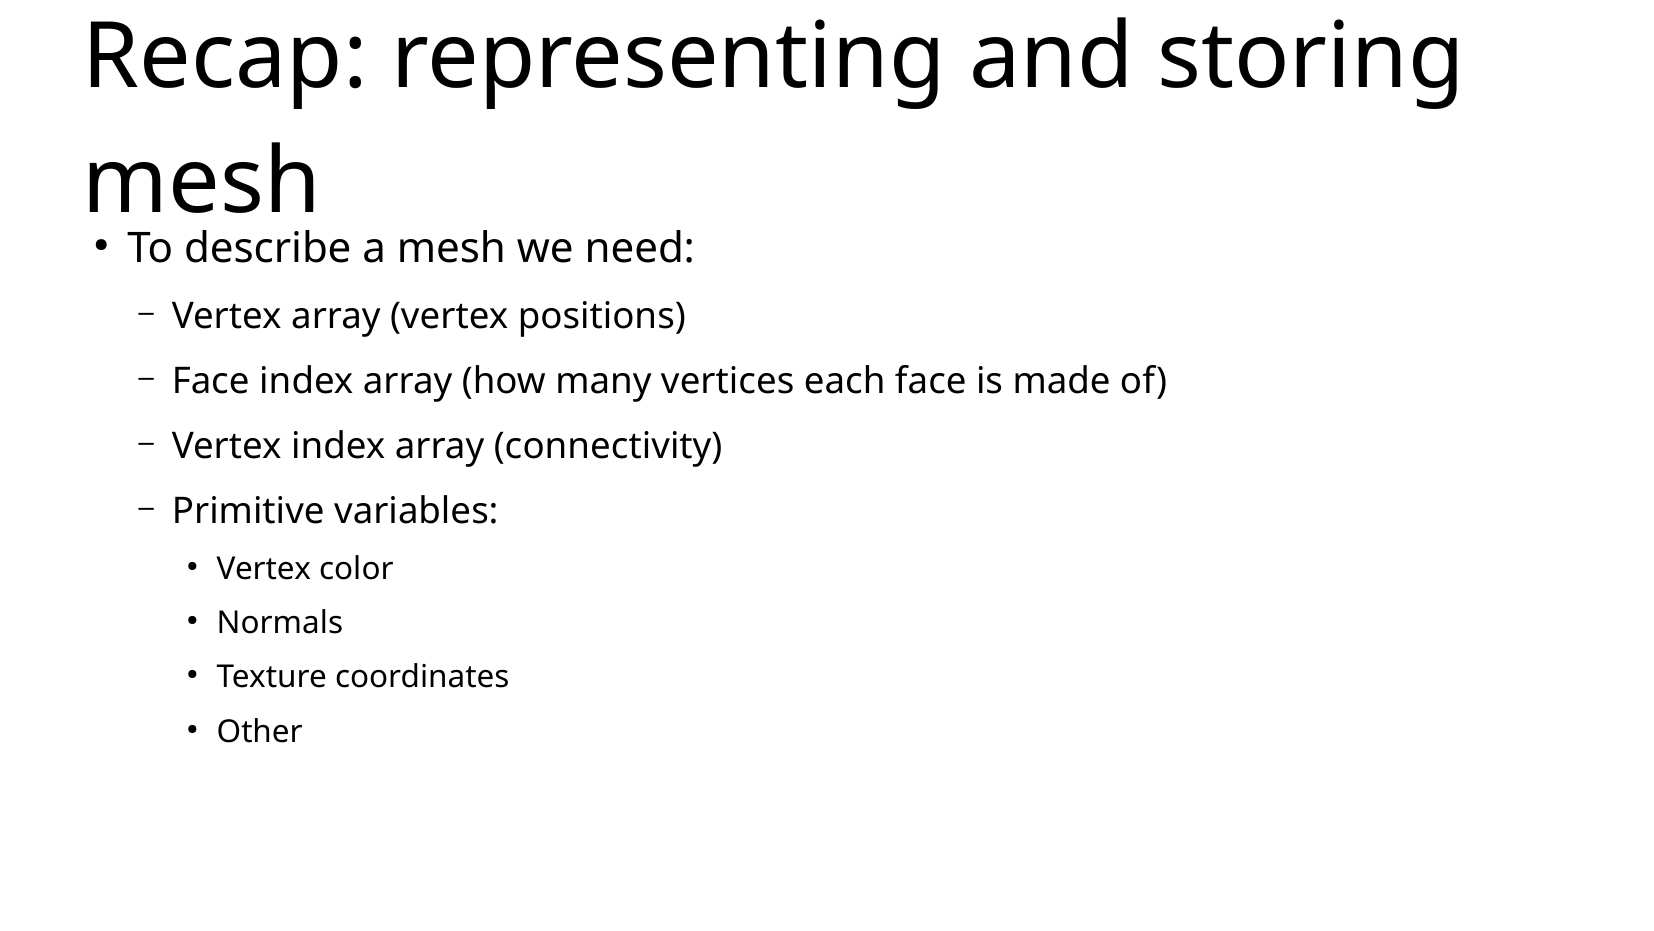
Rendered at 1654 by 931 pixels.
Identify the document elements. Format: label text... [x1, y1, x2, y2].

list To describe a mesh we need: Vertex array (vertex positions) Face index array (how many vertices each face is made of) Vertex index array (connectivity) Primitive variables: Vertex color Normals Texture coordinates Other [82, 217, 1571, 758]
title Recap: representing and storing mesh [82, 37, 1571, 193]
